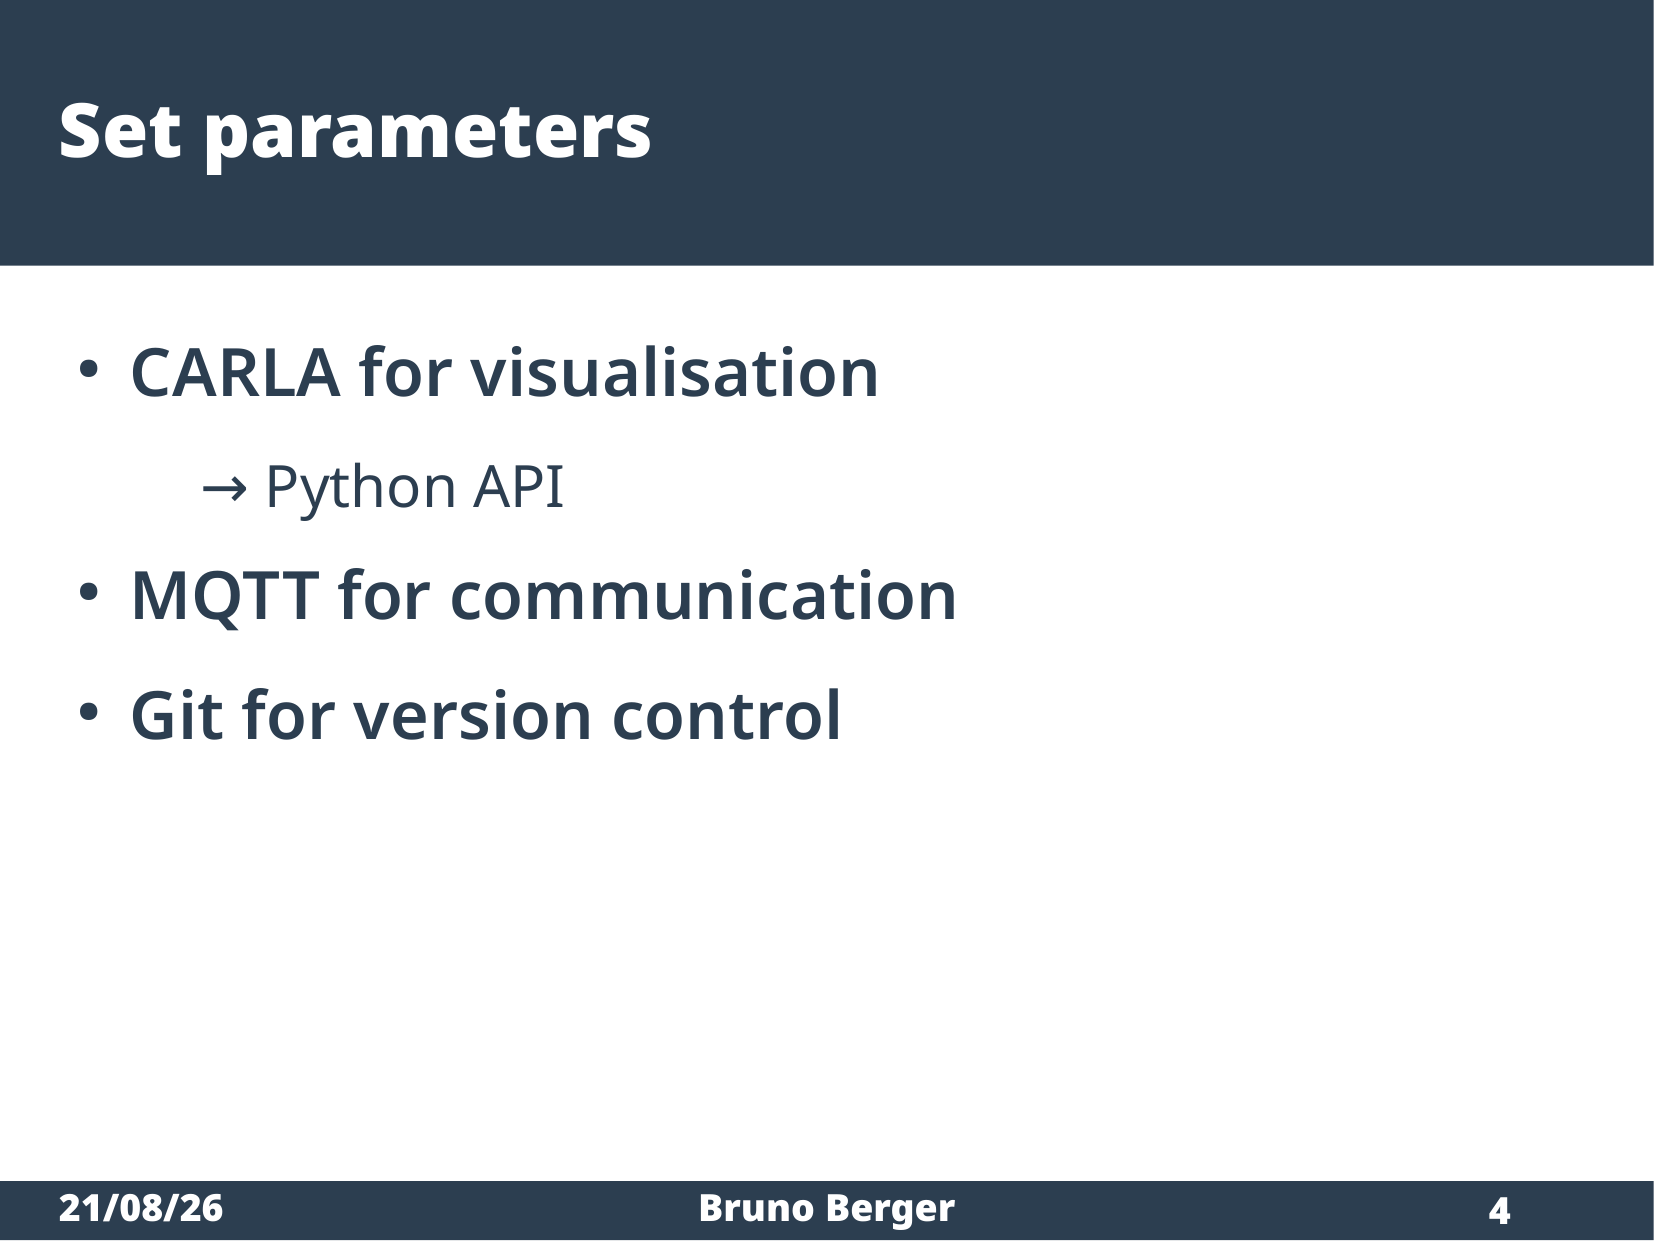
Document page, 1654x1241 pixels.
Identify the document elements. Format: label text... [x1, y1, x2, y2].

list CARLA for visualisation → Python API MQTT for communication Git for version control [59, 324, 1595, 1152]
title Set parameters [59, 49, 1595, 207]
